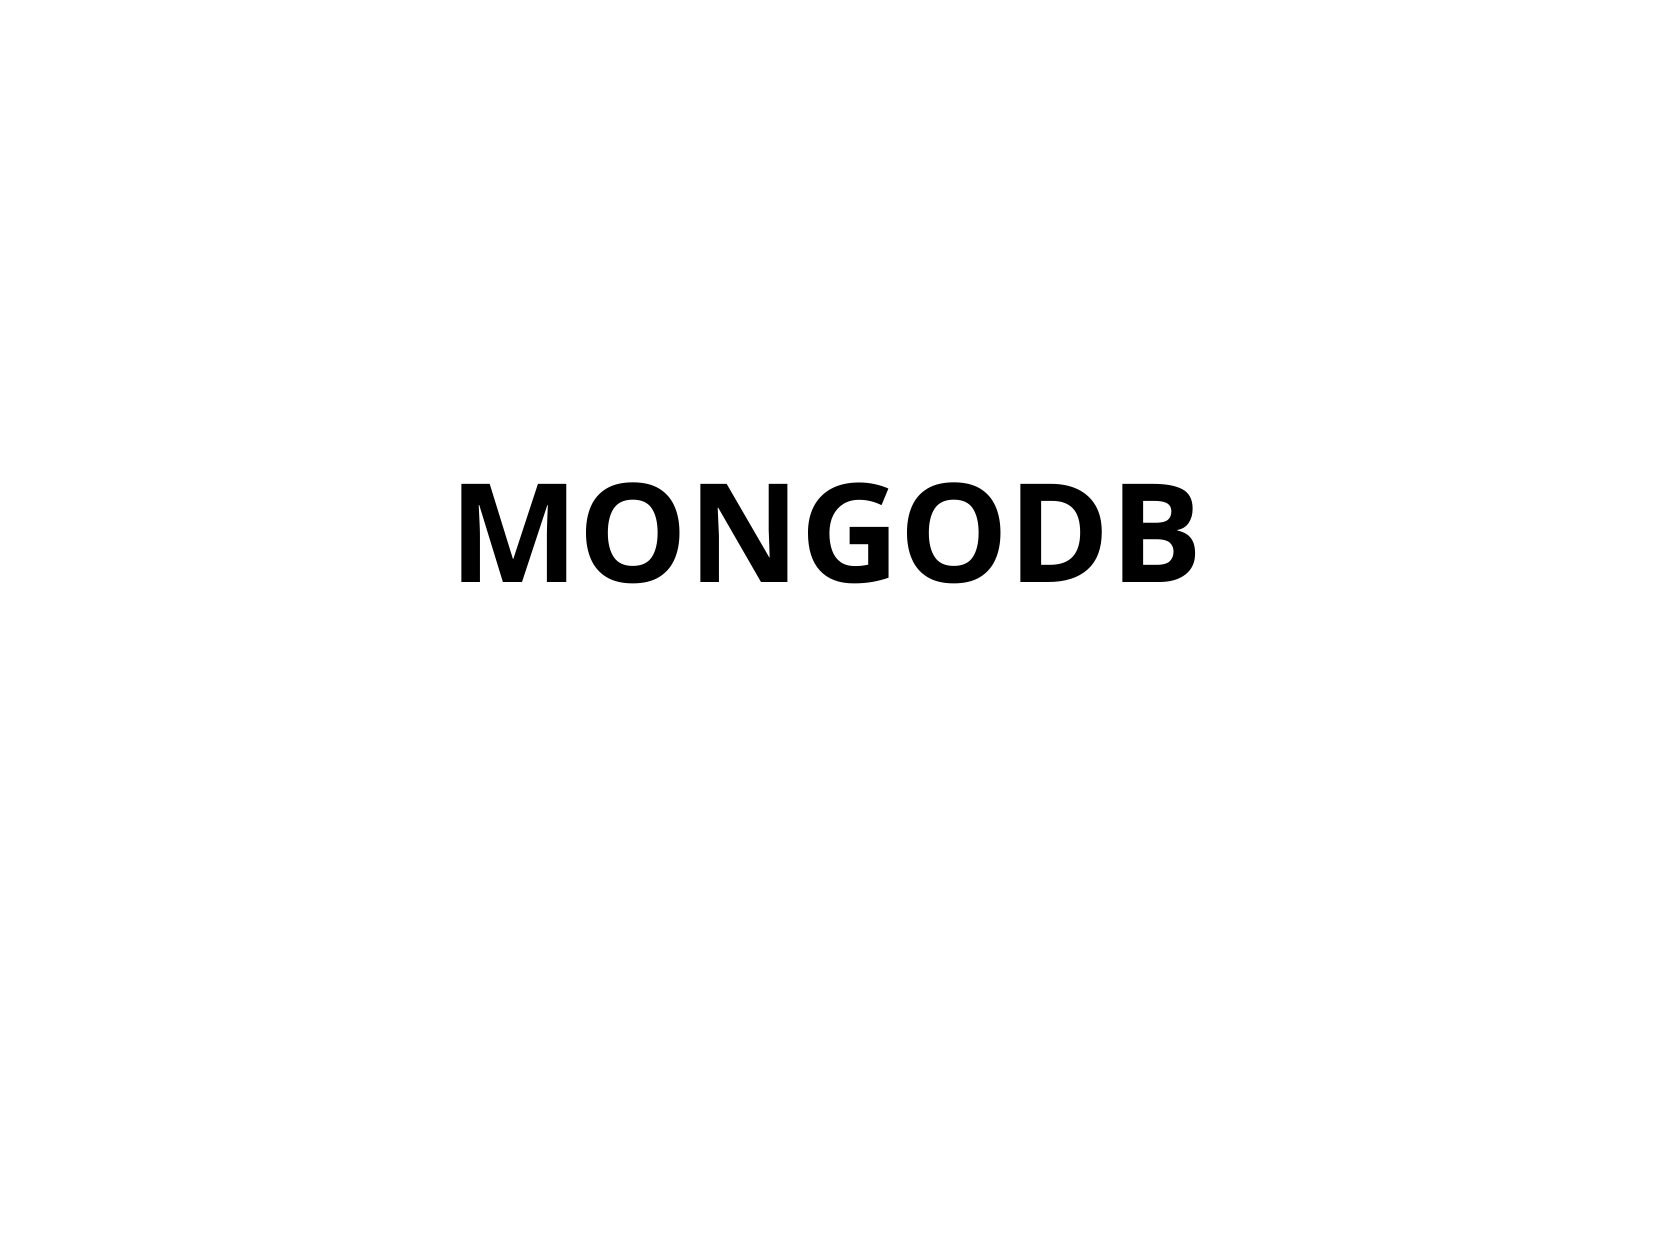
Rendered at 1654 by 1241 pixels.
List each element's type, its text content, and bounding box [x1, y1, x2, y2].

subtitle MONGODB [82, 49, 1571, 1010]
